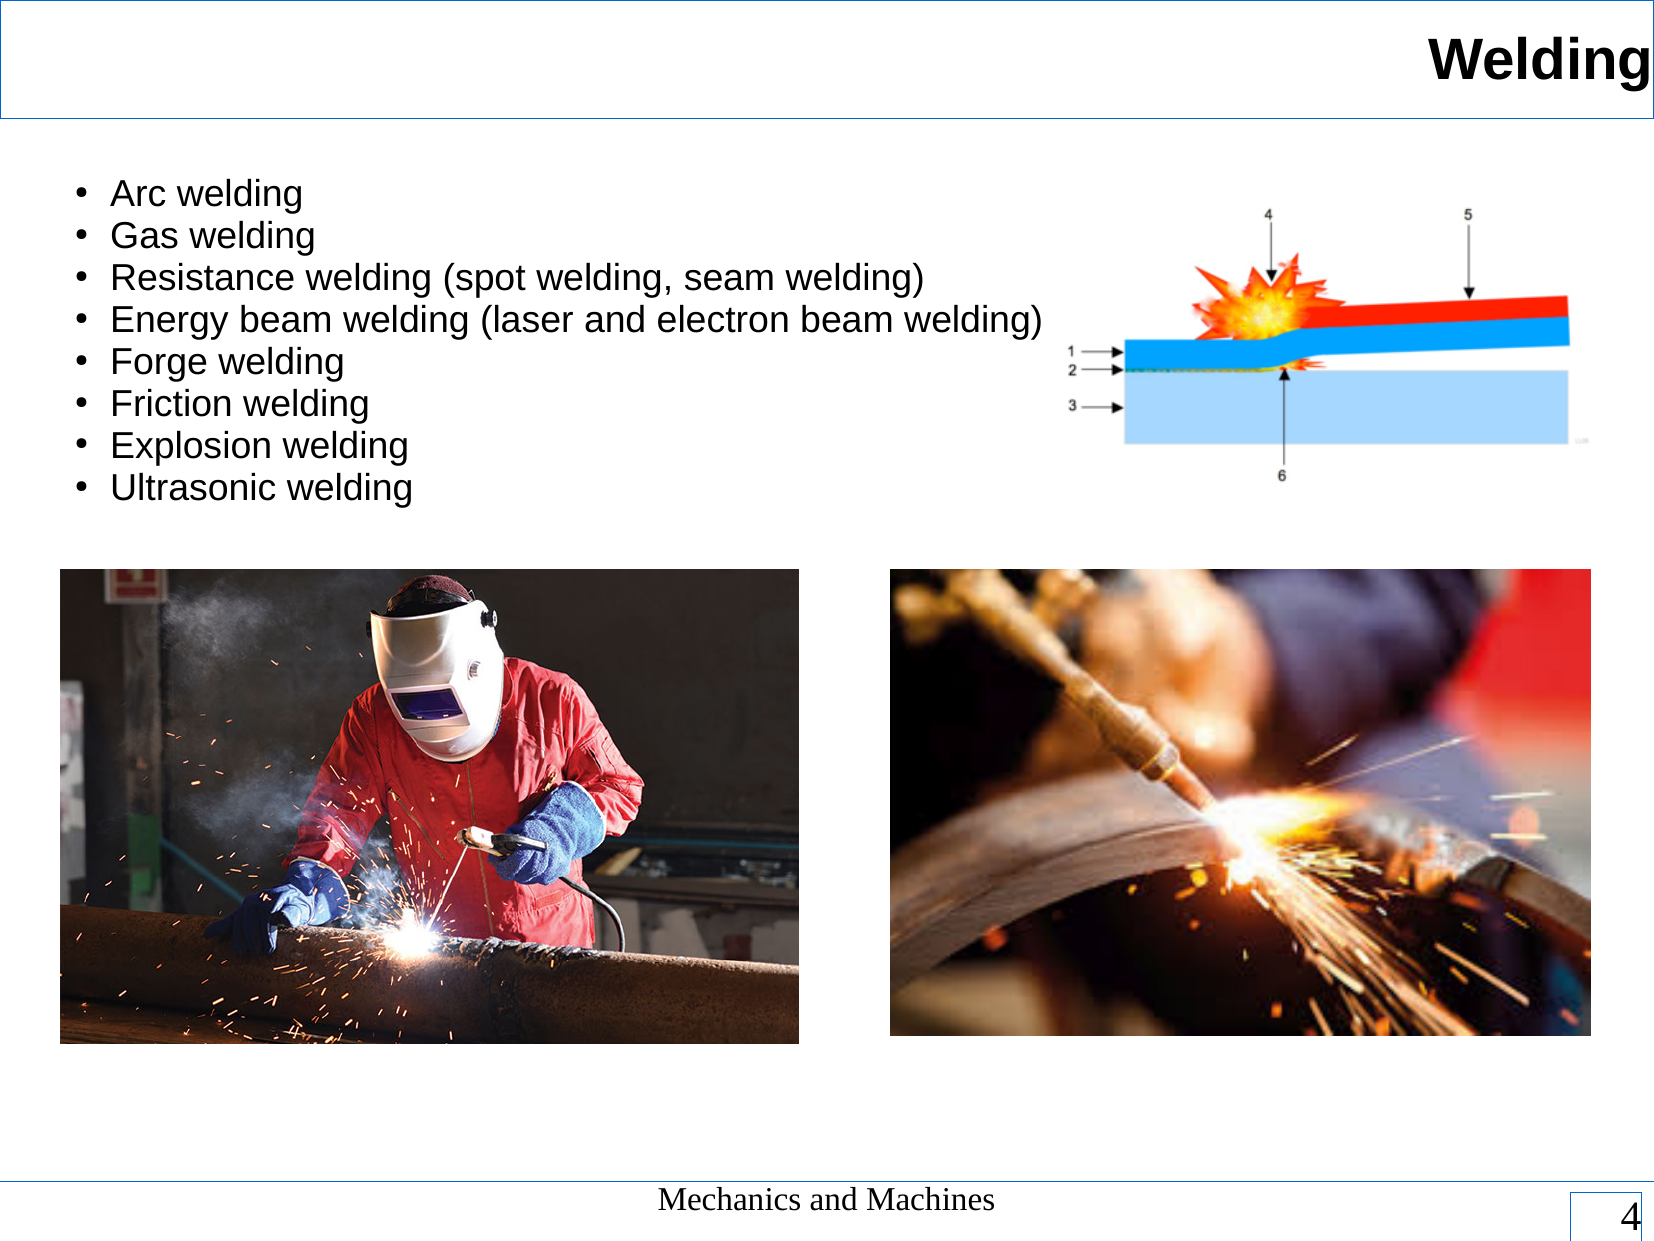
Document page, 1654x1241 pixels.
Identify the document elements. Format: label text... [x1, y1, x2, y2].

picture [1052, 194, 1606, 496]
picture [60, 569, 799, 1044]
text_box Arc welding Gas welding Resistance welding (spot welding, seam welding) Energy beam welding (laser and electron beam welding) Forge welding Friction welding Explosion welding Ultrasonic welding [60, 165, 1111, 559]
title Welding [0, 0, 1654, 119]
picture [890, 569, 1591, 1036]
